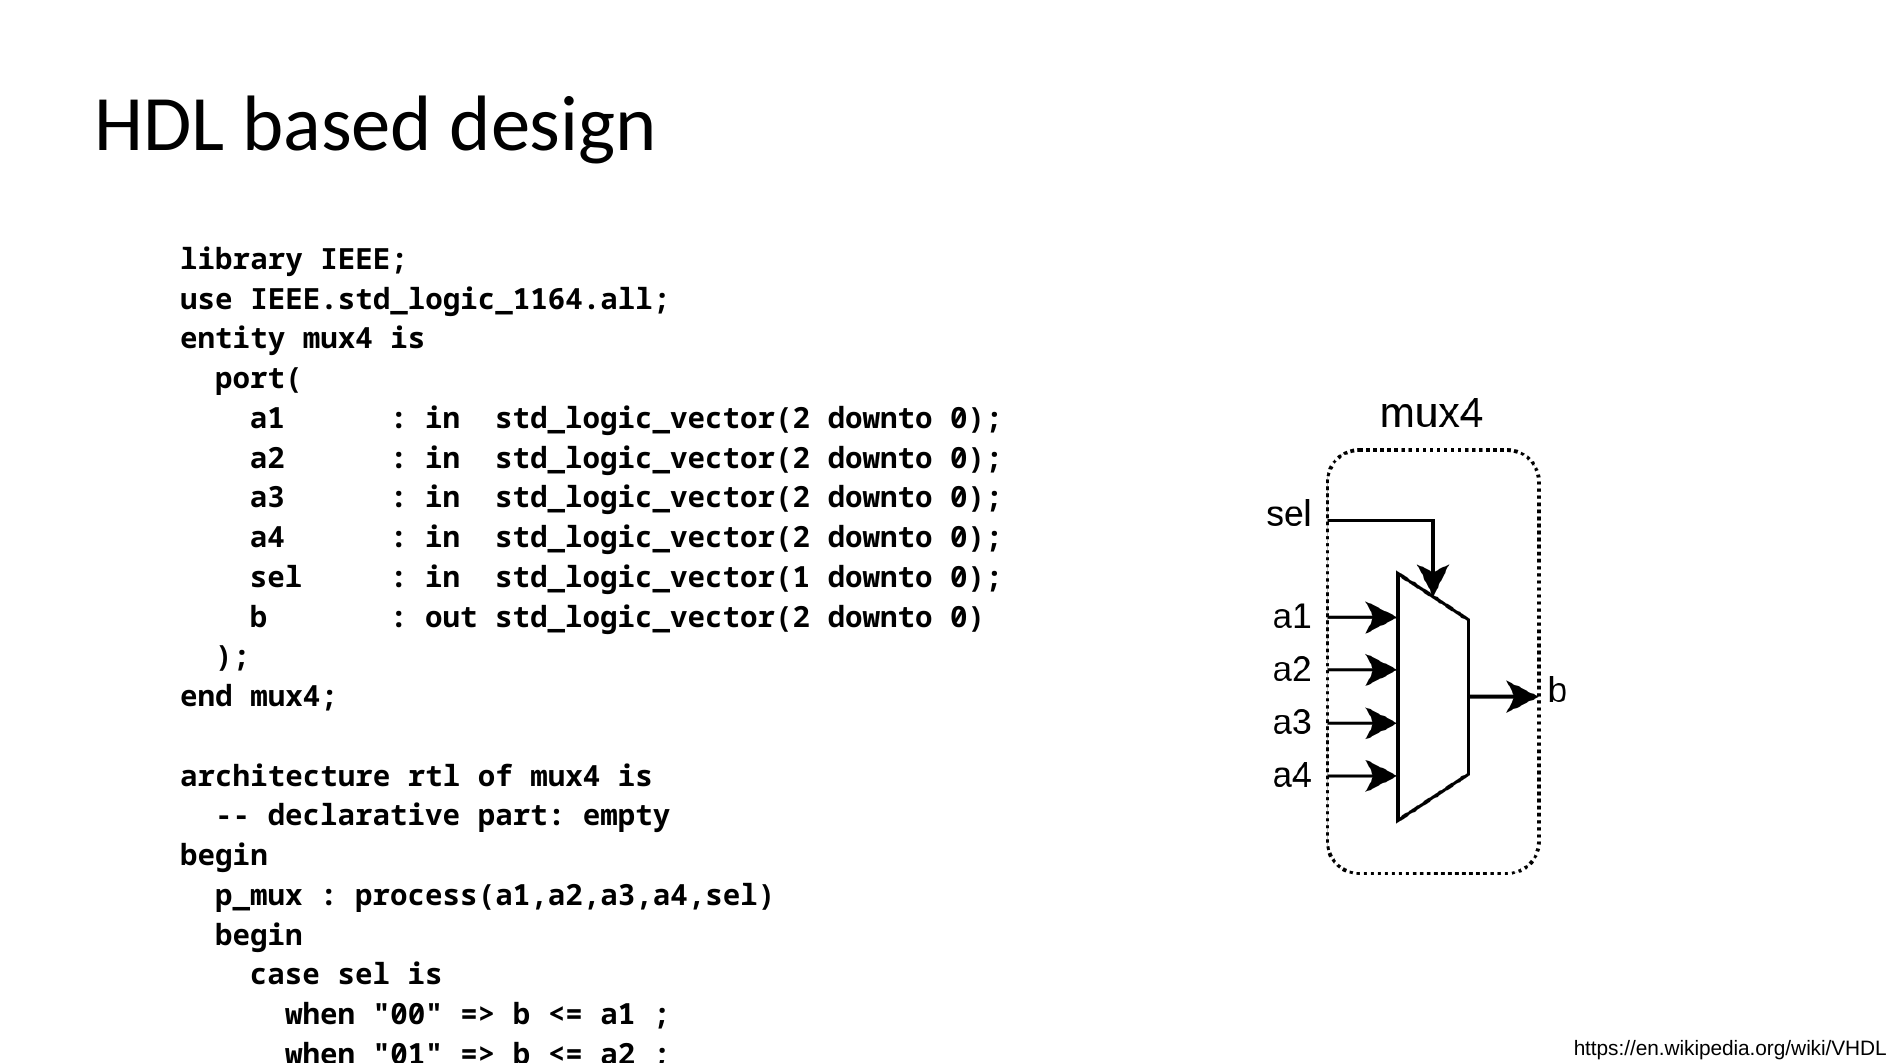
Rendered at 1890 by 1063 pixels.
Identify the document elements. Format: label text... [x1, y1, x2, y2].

text_box library IEEE; use IEEE.std_logic_1164.all; entity mux4 is port( a1 : in std_logic_vector(2 downto 0); a2 : in std_logic_vector(2 downto 0); a3 : in std_logic_vector(2 downto 0); a4 : in std_logic_vector(2 downto 0); sel : in std_logic_vector(1 downto 0); b : out std_logic_vector(2 downto 0) ); end mux4; architecture rtl of mux4 is -- declarative part: empty begin p_mux : process(a1,a2,a3,a4,sel) begin case sel is when "00" => b <= a1 ; when "01" => b <= a2 ; when "10" => b <= a3 ; when others => b <= a4 ; end case; end process p_mux; end rtl; [165, 230, 1288, 1063]
title HDL based design [94, 42, 1796, 220]
picture [1149, 342, 1713, 910]
text_box https://en.wikipedia.org/wiki/VHDL [1559, 1029, 1890, 1063]
